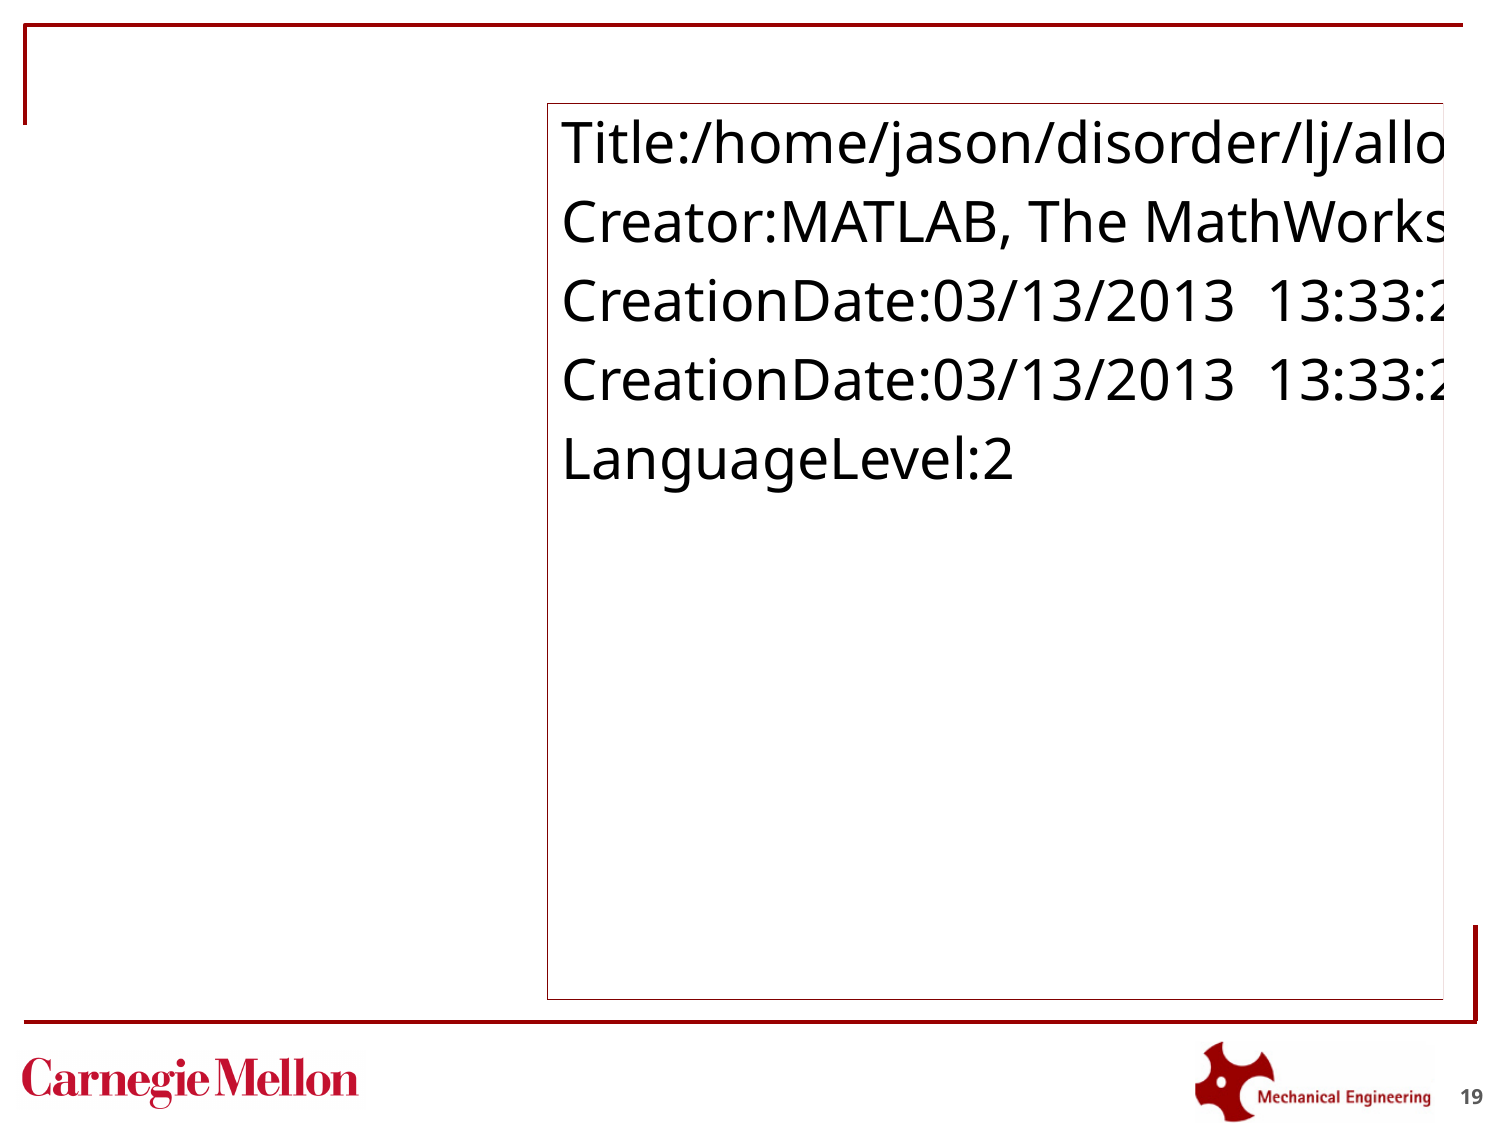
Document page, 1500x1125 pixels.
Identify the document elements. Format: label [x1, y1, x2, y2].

picture [1192, 1034, 1438, 1125]
picture [543, 99, 1444, 1000]
picture [16, 1050, 366, 1110]
